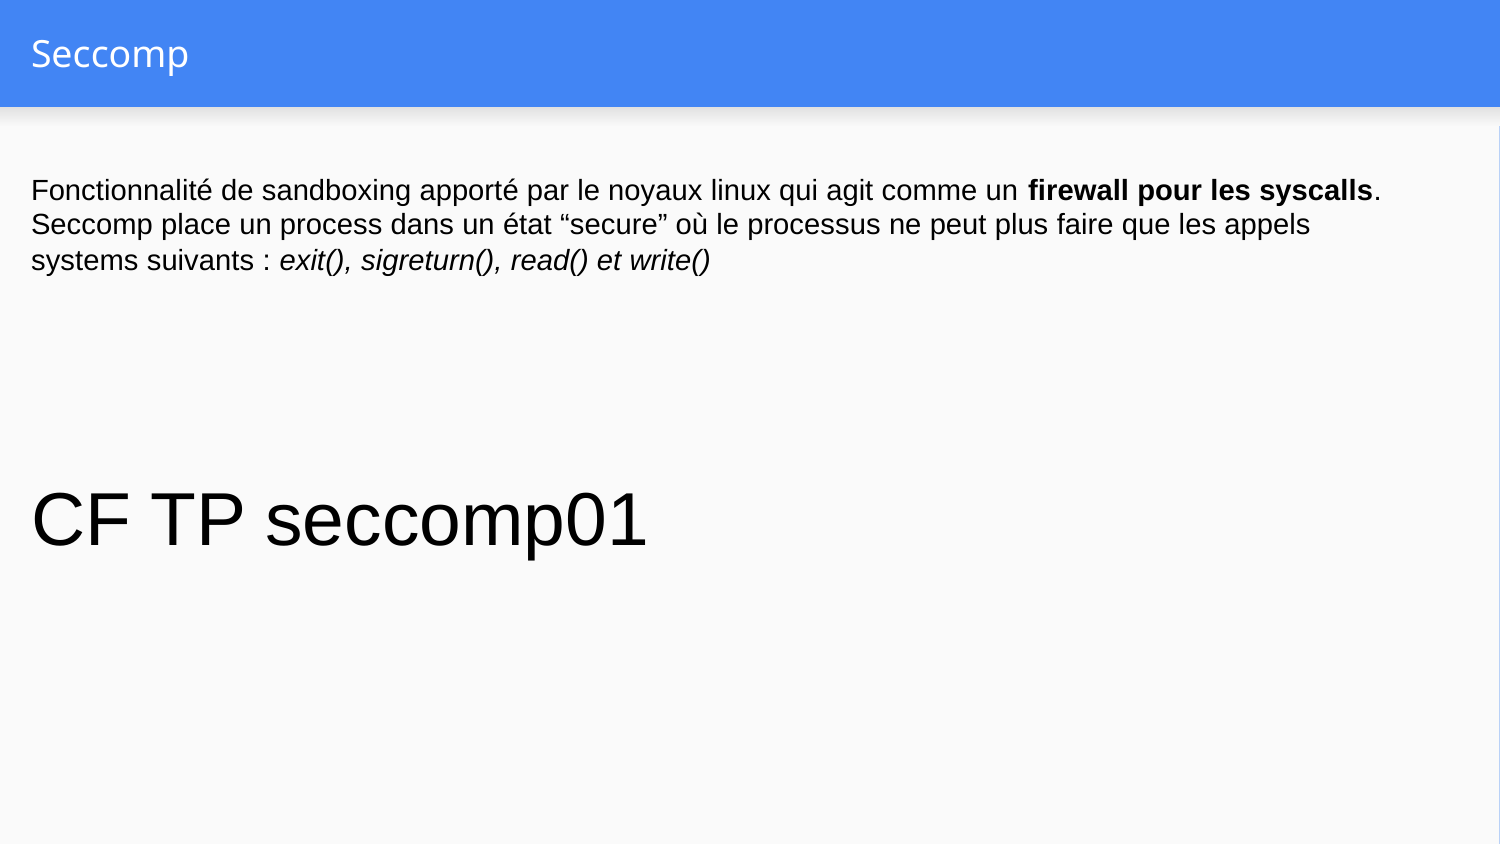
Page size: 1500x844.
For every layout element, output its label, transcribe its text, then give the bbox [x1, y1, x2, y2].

text_box Fonctionnalité de sandboxing apporté par le noyaux linux qui agit comme un firewall pour les syscalls. Seccomp place un process dans un état “secure” où le processus ne peut plus faire que les appels systems suivants : exit(), sigreturn(), read() et write() CF TP seccomp01 [16, 120, 1443, 844]
title Seccomp [16, 2, 1464, 102]
